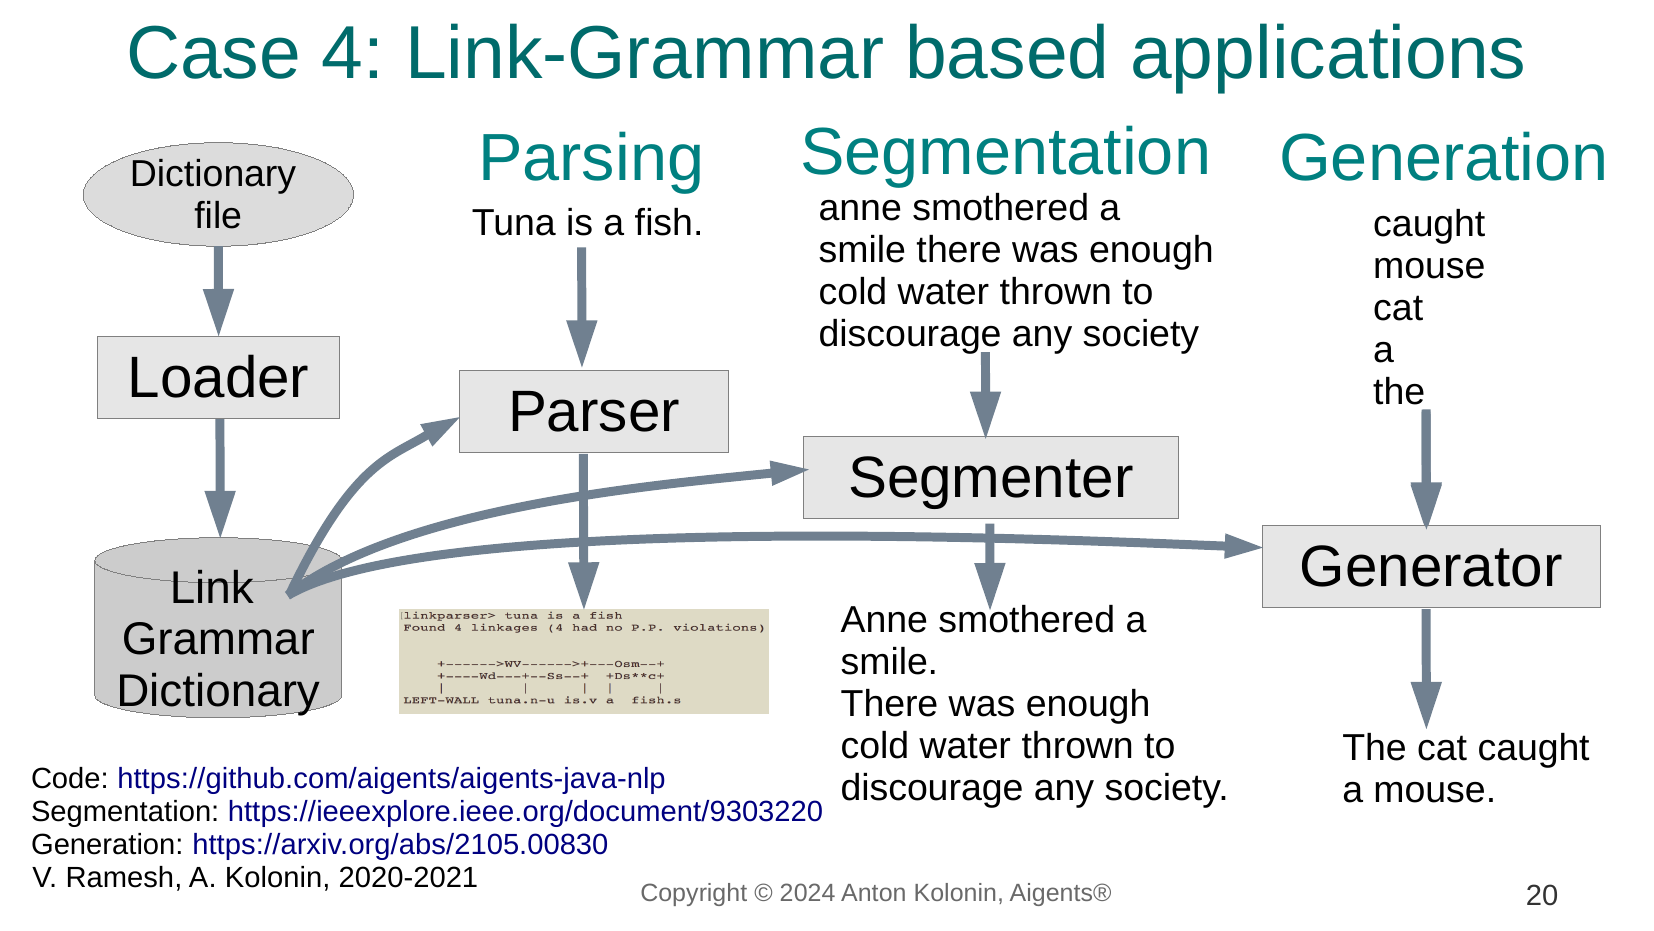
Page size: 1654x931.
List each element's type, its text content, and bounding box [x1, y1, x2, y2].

text_box Parser [459, 370, 729, 453]
text_box Link Grammar Dictionary [94, 561, 342, 718]
text_box Code: https://github.com/aigents/aigents-java-nlp Segmentation: https://ieeexplore.ieee.org/document/9303220 Generation: https://arxiv.org/abs/2105.00830 [16, 754, 865, 868]
text_box Segmentation [785, 106, 1227, 197]
text_box caught mouse cat a the [1358, 211, 1523, 420]
text_box Dictionary file [83, 142, 354, 247]
text_box Loader [97, 336, 340, 419]
text_box Generator [1262, 525, 1601, 608]
picture [399, 609, 769, 714]
text_box V. Ramesh, A. Kolonin, 2020-2021 [17, 853, 503, 901]
text_box Generation [1240, 104, 1648, 211]
text_box Segmenter [803, 436, 1179, 519]
text_box Parsing [443, 112, 740, 203]
text_box Case 4: Link-Grammar based applications [0, 0, 1654, 108]
text_box The cat caught a mouse. [1327, 718, 1606, 818]
text_box anne smothered a smile there was enough cold water thrown to discourage any society [803, 179, 1251, 363]
text_box Tuna is a fish. [457, 203, 719, 251]
text_box Anne smothered a smile. There was enough cold water thrown to discourage any society. [825, 591, 1244, 859]
